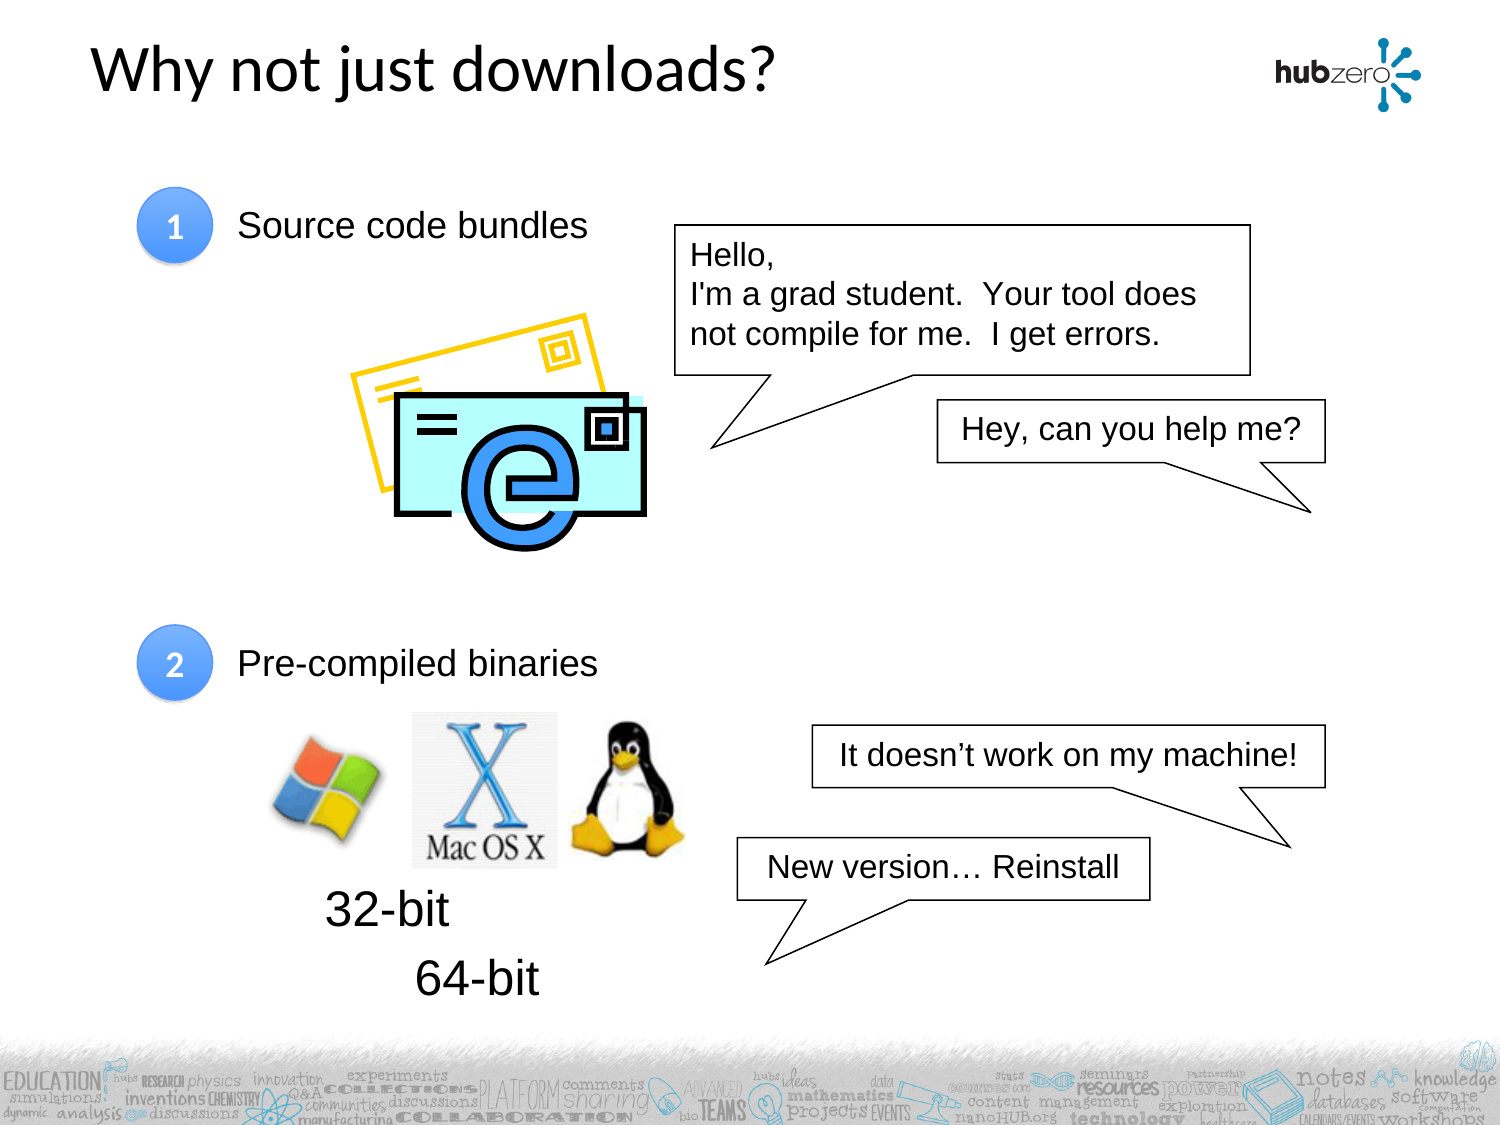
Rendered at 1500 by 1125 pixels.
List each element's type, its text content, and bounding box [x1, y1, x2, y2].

text_box 1 [137, 187, 213, 263]
text_box Pre-compiled binaries [222, 630, 614, 692]
text_box 2 [137, 624, 213, 701]
text_box 64-bit [399, 937, 555, 1013]
picture [0, 1034, 1500, 1125]
text_box Source code bundles [222, 193, 604, 254]
picture [262, 712, 719, 869]
text_box 32-bit [309, 868, 465, 945]
text_box Hello, I'm a grad student. Your tool does not compile for me. I get errors. [674, 224, 1251, 448]
picture [1272, 35, 1424, 115]
text_box Hey, can you help me? [937, 399, 1326, 513]
title Why not just downloads? [75, 12, 1249, 118]
text_box New version… Reinstall [737, 837, 1150, 965]
picture [350, 312, 647, 553]
text_box It doesn’t work on my machine! [812, 725, 1326, 847]
